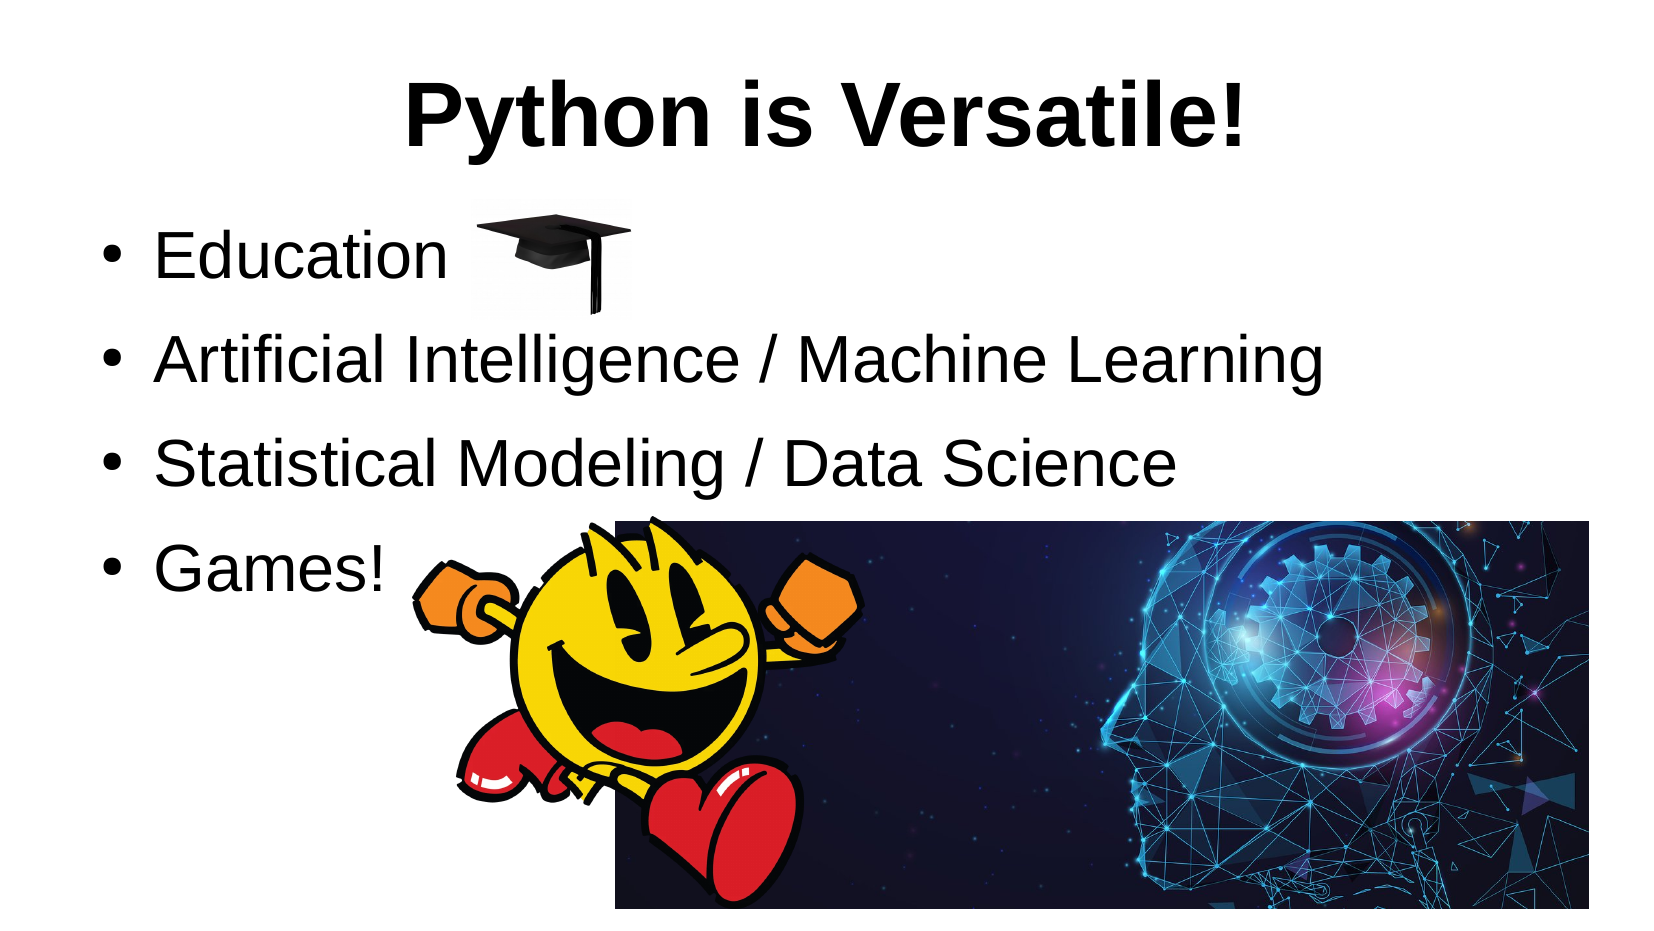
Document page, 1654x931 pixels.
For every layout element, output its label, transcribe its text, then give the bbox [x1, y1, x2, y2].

list Education Artificial Intelligence / Machine Learning Statistical Modeling / Data Science Games! [82, 217, 1571, 758]
picture [471, 199, 632, 320]
picture [412, 516, 1589, 909]
title Python is Versatile! [82, 37, 1571, 193]
